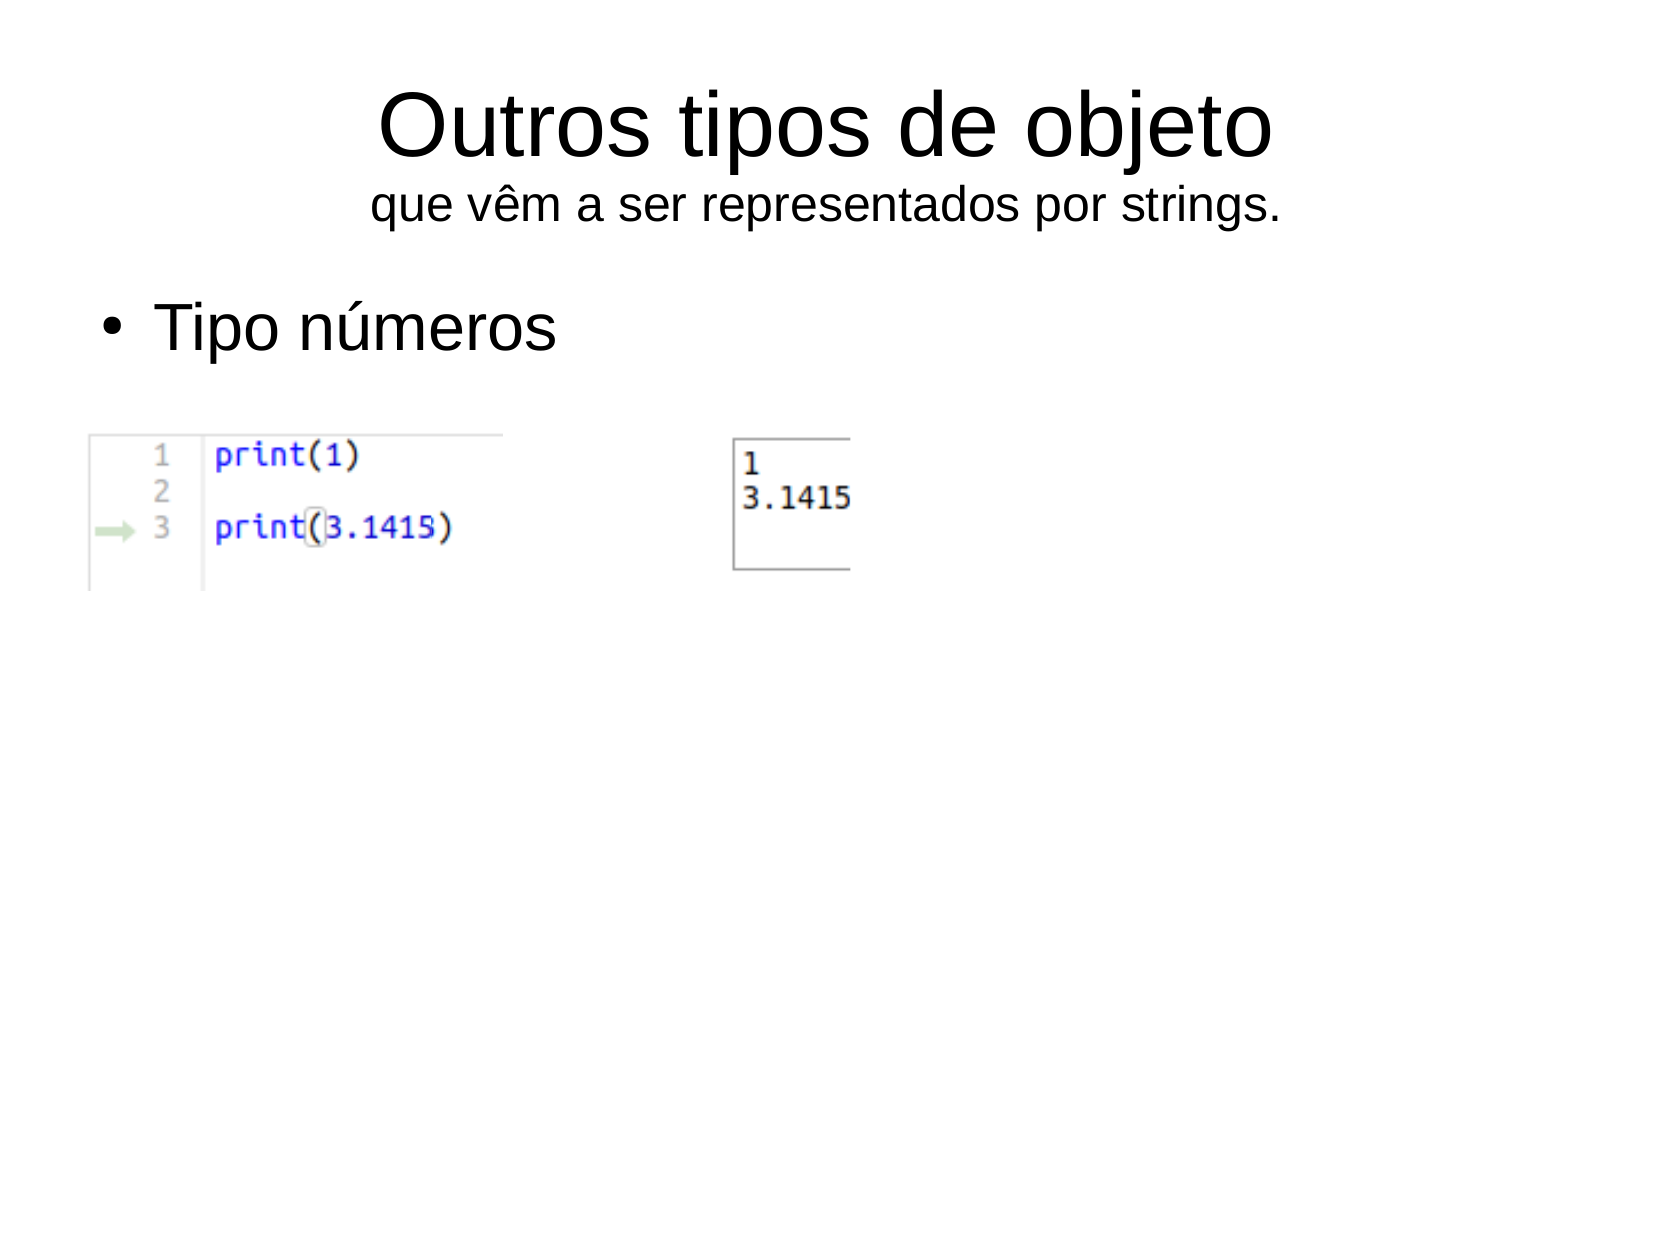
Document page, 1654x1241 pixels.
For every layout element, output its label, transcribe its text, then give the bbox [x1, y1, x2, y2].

picture [82, 421, 851, 591]
title Outros tipos de objeto que vêm a ser representados por strings. [82, 49, 1571, 257]
list Tipo números [82, 290, 1571, 1010]
